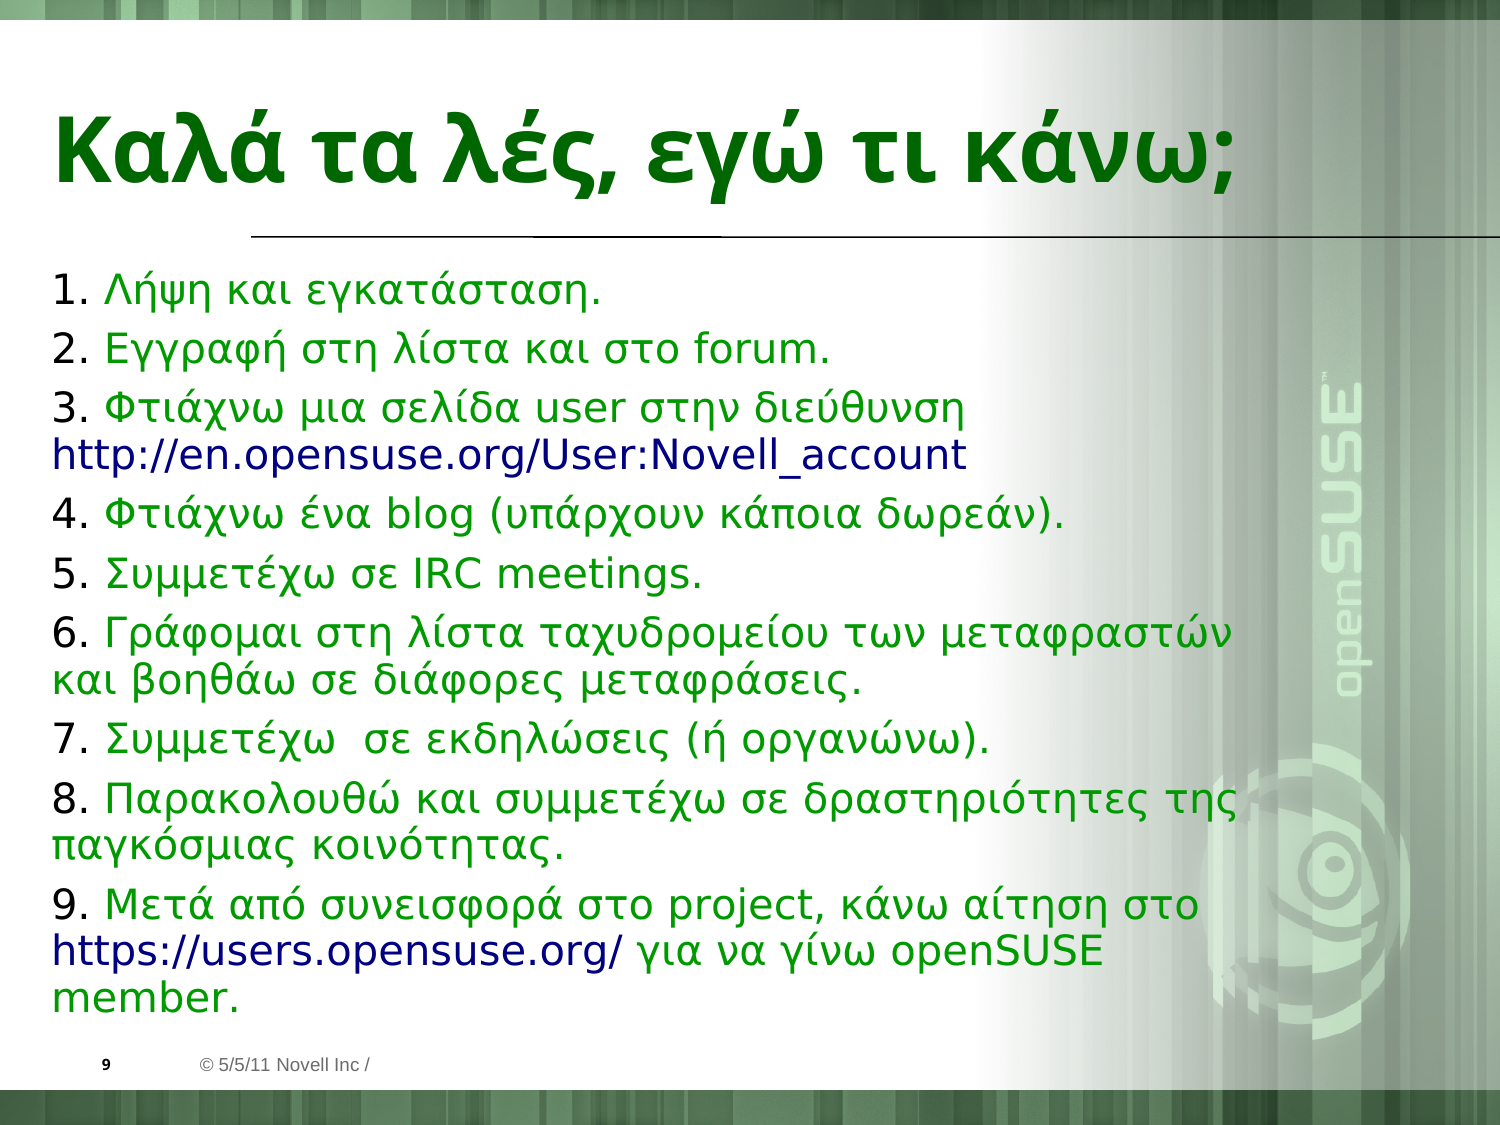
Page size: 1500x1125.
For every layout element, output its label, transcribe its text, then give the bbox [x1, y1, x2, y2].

picture [0, 0, 1500, 1125]
list Λήψη και εγκατάσταση. Εγγραφή στη λίστα και στο forum. Φτιάχνω μια σελίδα user στην διεύθυνση http://en.opensuse.org/User:Novell_account Φτιάχνω ένα blog (υπάρχουν κάποια δωρεάν). Συμμετέχω σε IRC meetings. Γράφομαι στη λίστα ταχυδρομείου των μεταφραστών και βοηθάω σε διάφορες μεταφράσεις. Συμμετέχω σε εκδηλώσεις (ή οργανώνω). Παρακολουθώ και συμμετέχω σε δραστηριότητες της παγκόσμιας κοινότητας. Μετά από συνεισφορά στο project, κάνω αίτηση στο https://users.opensuse.org/ για να γίνω openSUSE member. [51, 266, 1253, 1024]
title Καλά τα λές, εγώ τι κάνω; [51, 68, 1447, 232]
